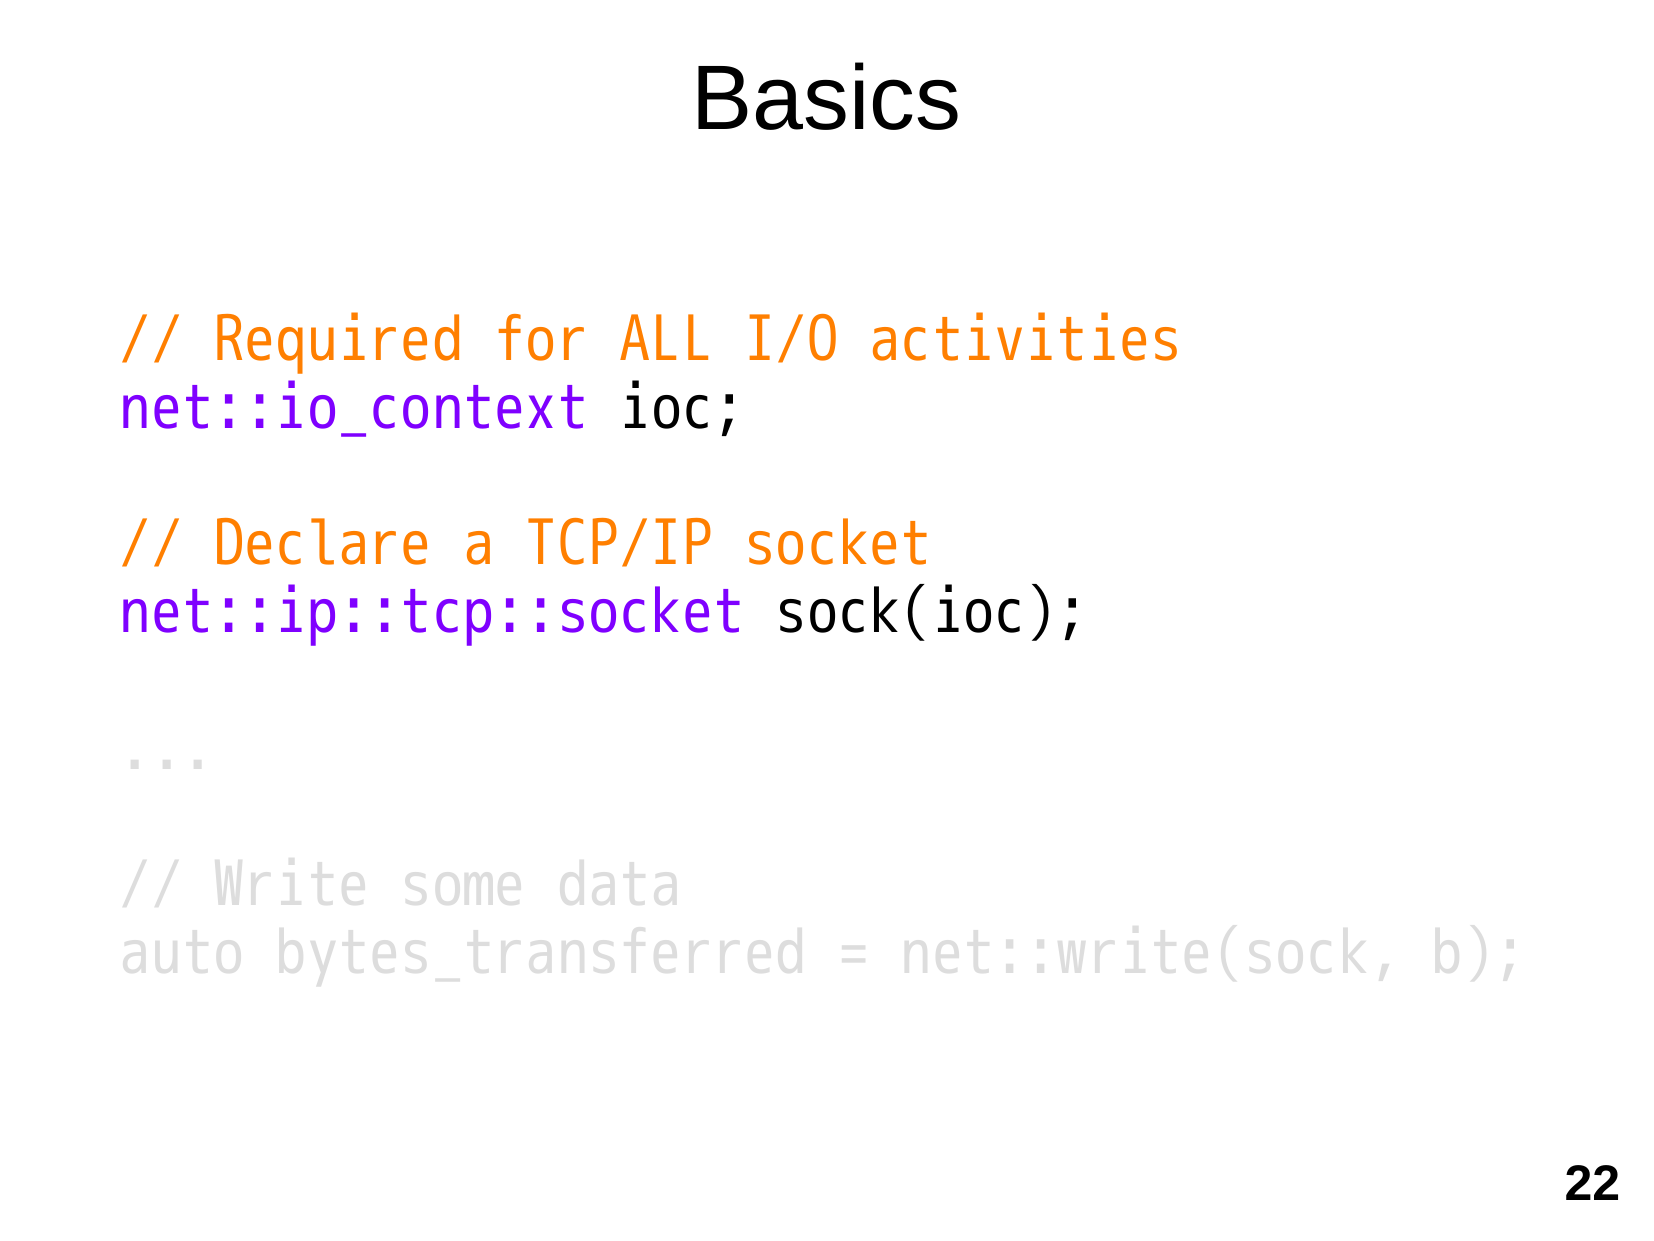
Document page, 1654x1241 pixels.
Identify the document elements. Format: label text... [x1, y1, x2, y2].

text_box // Required for ALL I/O activities net::io_context ioc; // Declare a TCP/IP socket net::ip::tcp::socket sock(ioc); ... // Write some data auto bytes_transferred = net::write(sock, b); [104, 300, 1575, 990]
title Basics [82, 15, 1571, 181]
